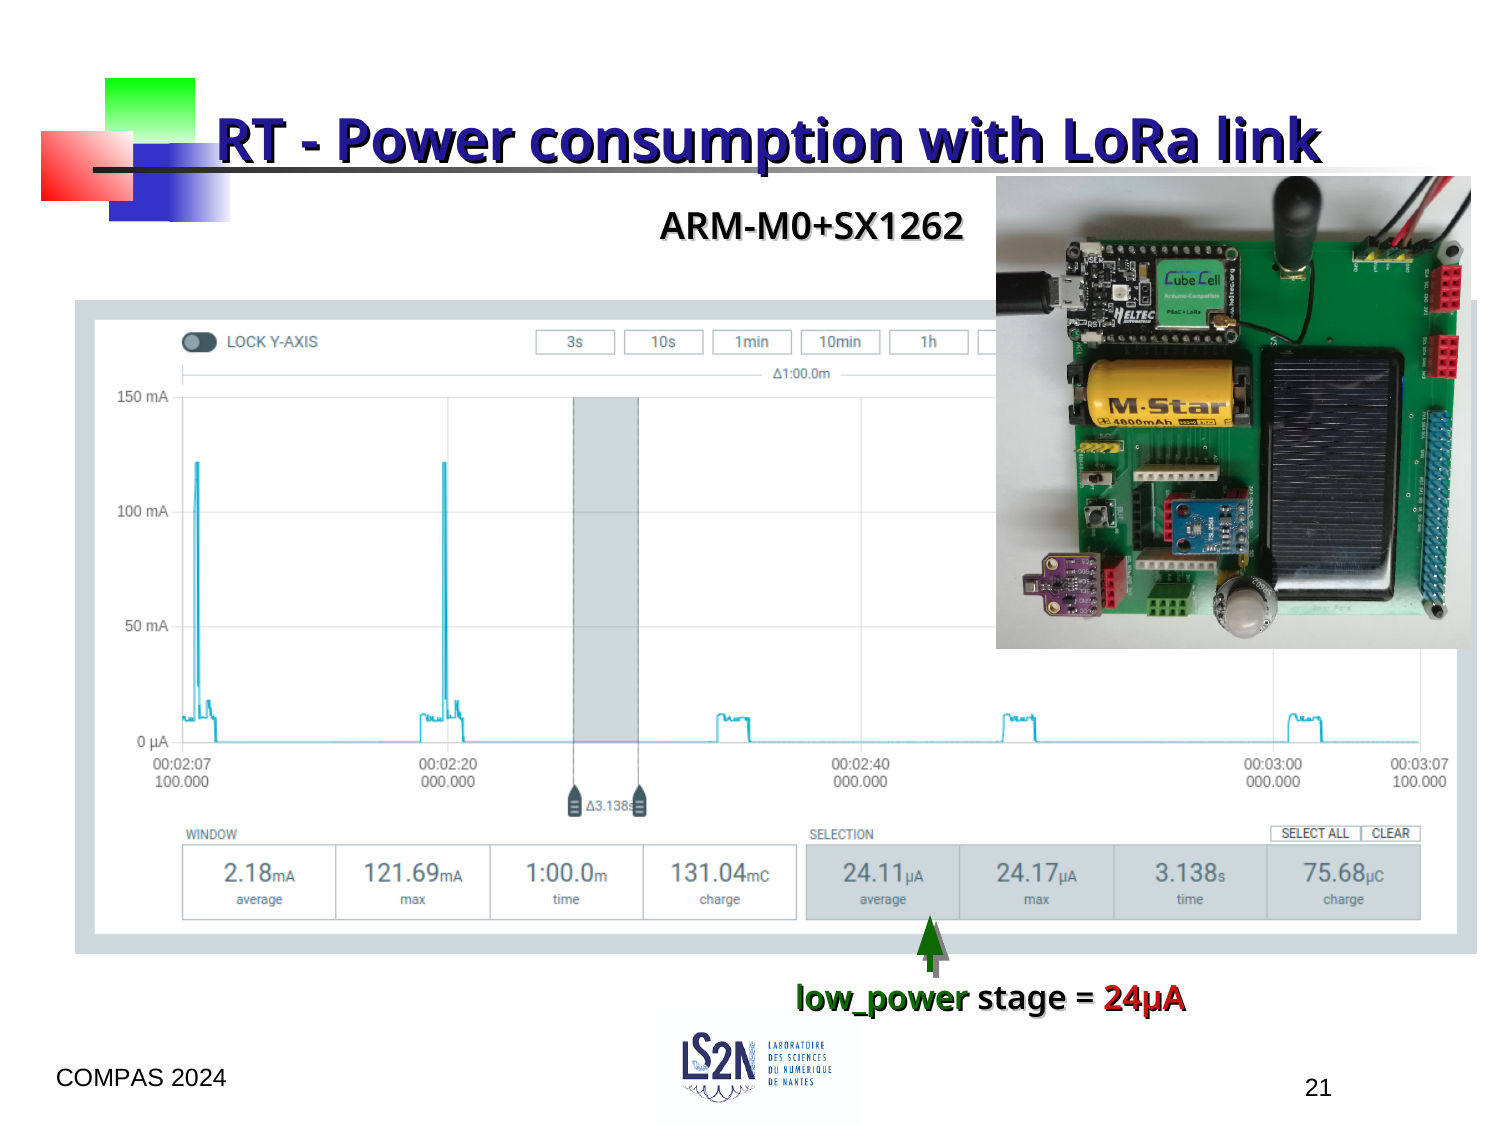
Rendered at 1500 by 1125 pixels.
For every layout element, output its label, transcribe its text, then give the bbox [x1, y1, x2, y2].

text_box ARM-M0+SX1262 [645, 195, 991, 255]
picture [75, 176, 1477, 954]
title RT - Power consumption with LoRa link [199, 84, 1424, 180]
text_box low_power stage = 24µA [780, 968, 1201, 1029]
picture [651, 1009, 862, 1125]
